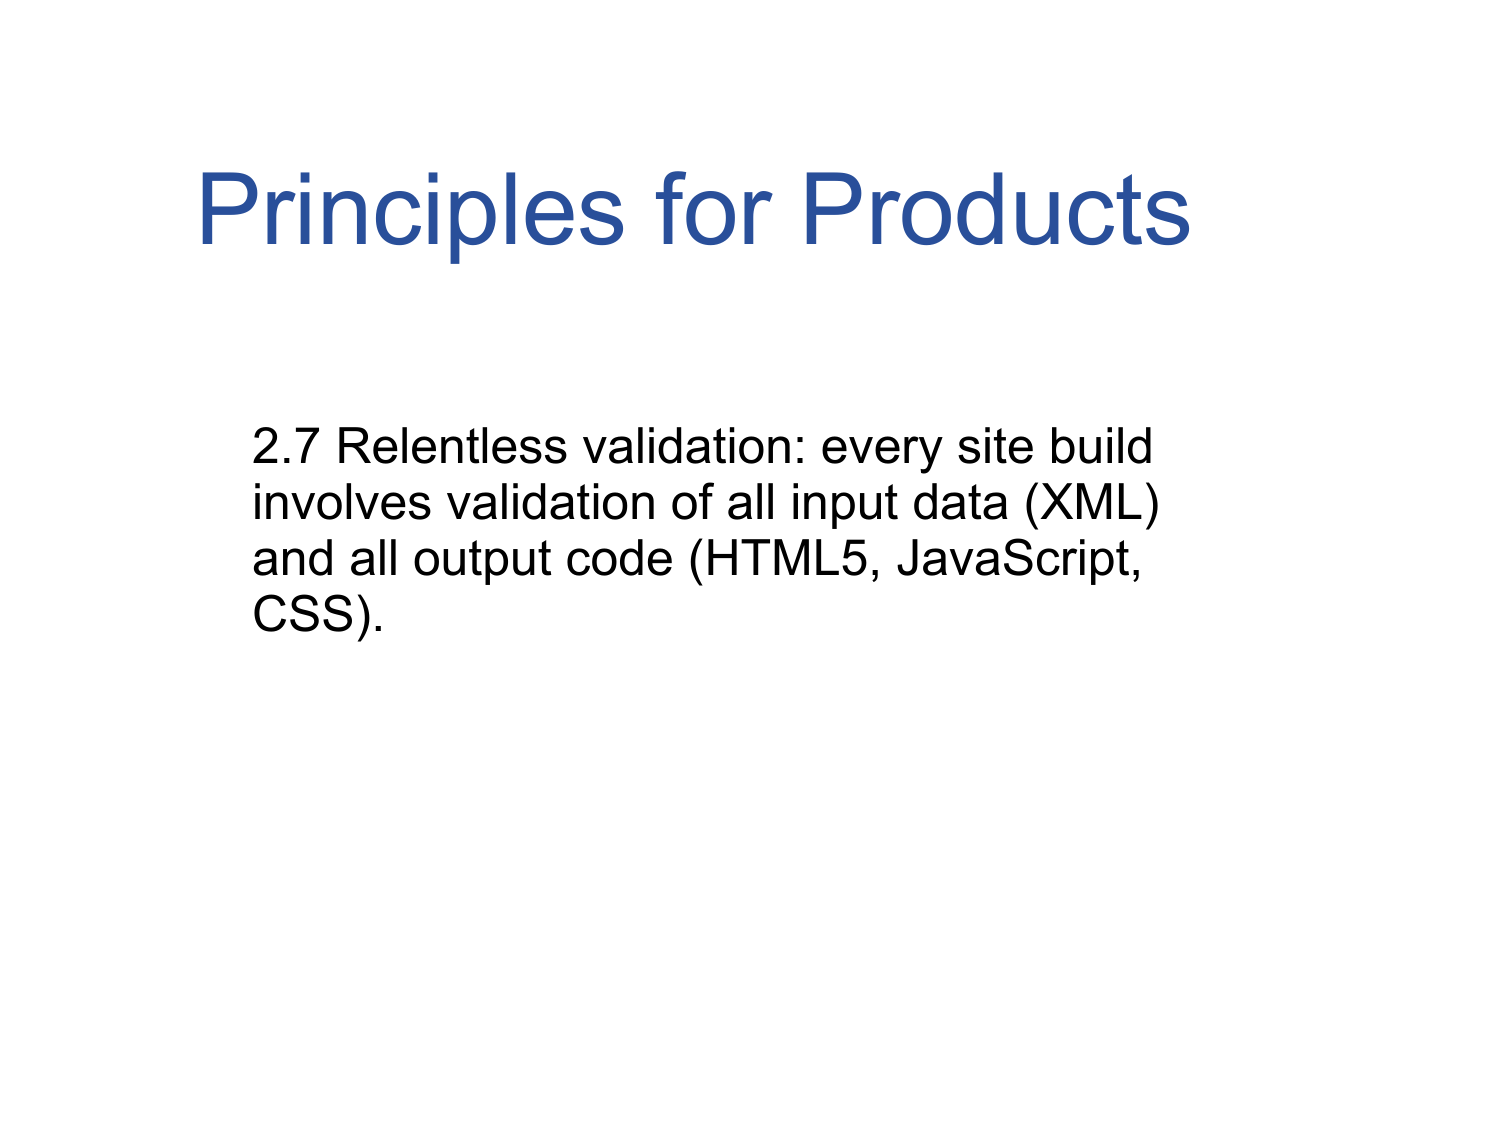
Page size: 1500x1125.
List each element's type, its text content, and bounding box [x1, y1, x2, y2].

title Principles for Products [181, 115, 1209, 304]
list 2.7 Relentless validation: every site build involves validation of all input data (XML) and all output code (HTML5, JavaScript, CSS). [181, 333, 1209, 1015]
